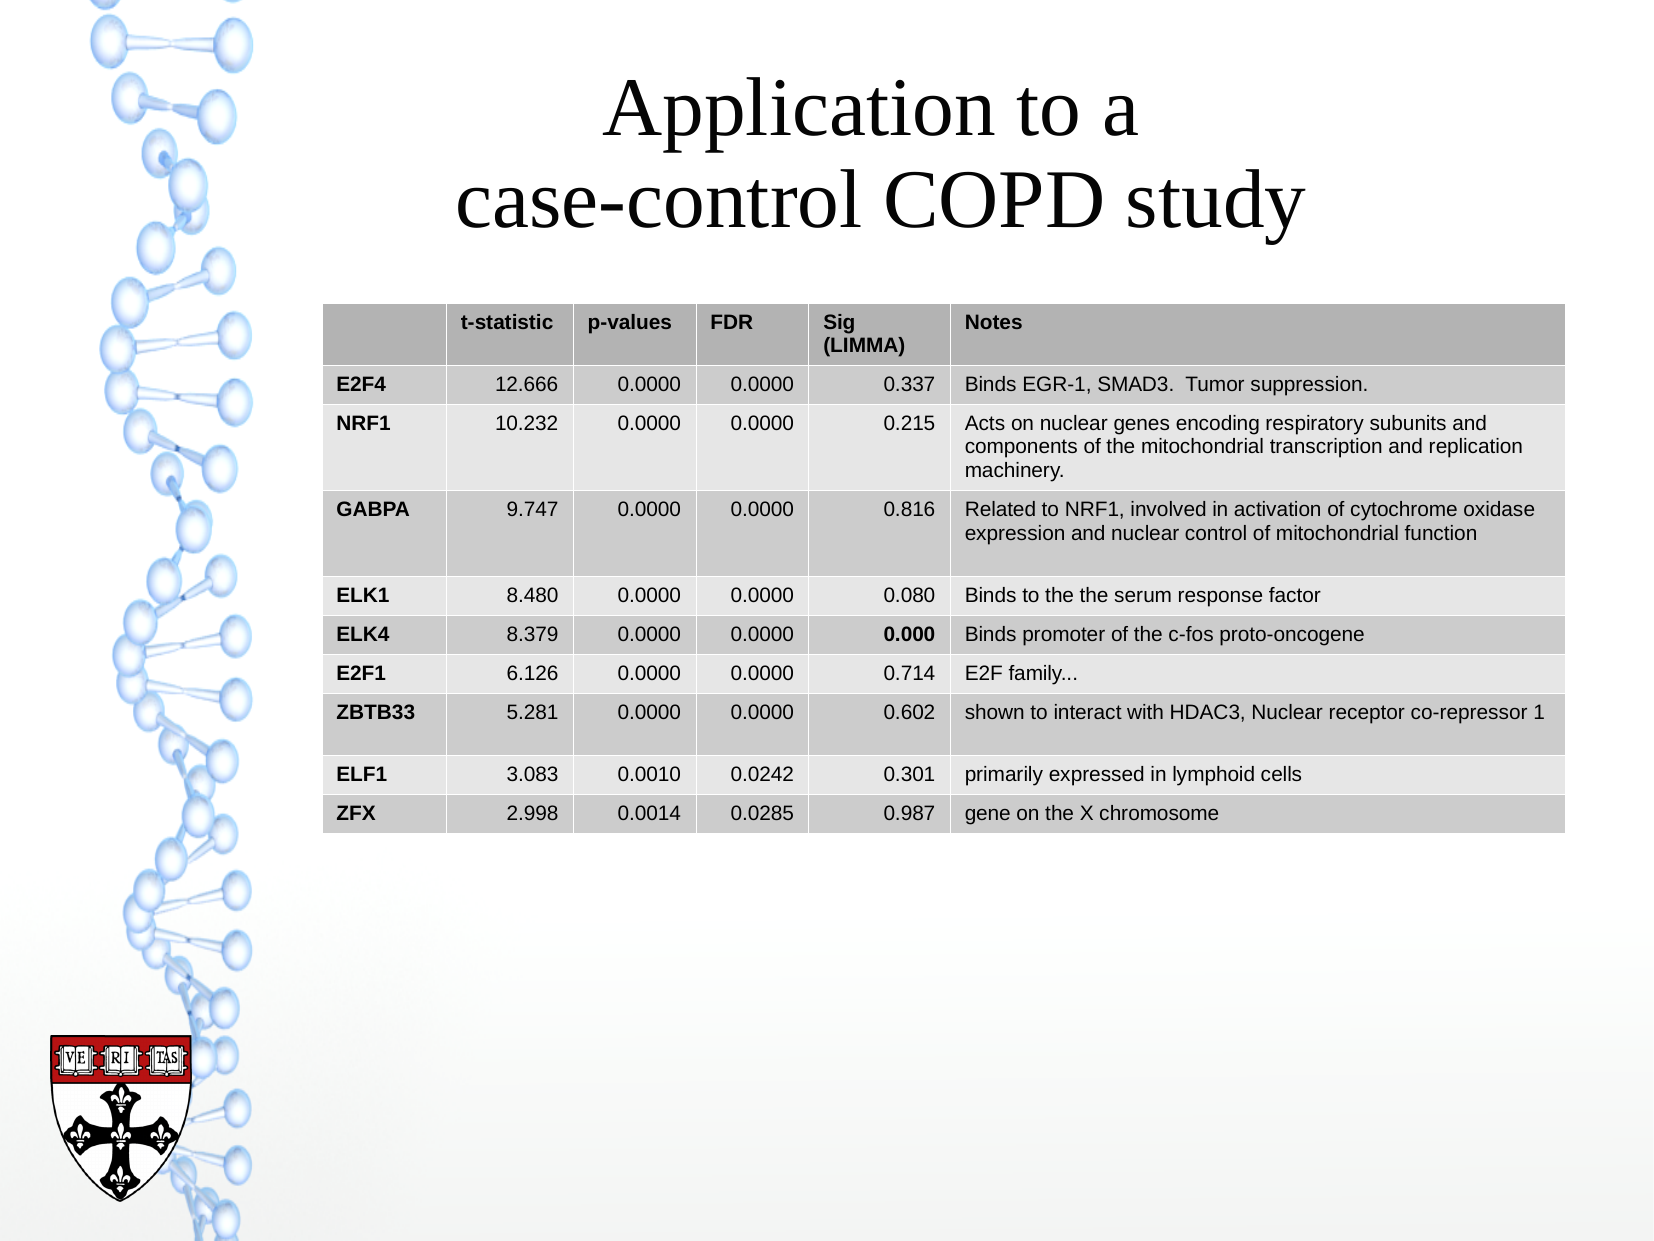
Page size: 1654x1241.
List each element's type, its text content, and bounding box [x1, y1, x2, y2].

table_cell gene on the X chromosome [951, 795, 1565, 833]
table_header Sig (LIMMA) [809, 304, 950, 365]
table_cell 0.987 [809, 795, 950, 833]
table_cell 8.379 [447, 616, 573, 654]
table_cell Related to NRF1, involved in activation of cytochrome oxidase expression and nuclear control of mitochondrial function [951, 491, 1565, 576]
table_cell 0.215 [809, 405, 950, 490]
table_cell ELF1 [323, 756, 446, 794]
table_cell 0.0000 [697, 366, 808, 404]
table_cell 0.0000 [697, 405, 808, 490]
picture [0, 0, 1654, 1241]
table_cell 12.666 [447, 366, 573, 404]
table_cell 0.0000 [574, 366, 696, 404]
table_cell 0.714 [809, 655, 950, 693]
table_cell 0.337 [809, 366, 950, 404]
table_cell GABPA [323, 491, 446, 576]
table_cell 0.0000 [574, 405, 696, 490]
table_cell 0.0000 [697, 694, 808, 755]
table_cell 0.0000 [697, 616, 808, 654]
table_cell primarily expressed in lymphoid cells [951, 756, 1565, 794]
table_cell Binds to the the serum response factor [951, 577, 1565, 615]
table_cell 0.0014 [574, 795, 696, 833]
table_cell ELK1 [323, 577, 446, 615]
table_cell E2F family... [951, 655, 1565, 693]
title Application to a case-control COPD study [300, 60, 1463, 246]
table_cell 0.816 [809, 491, 950, 576]
table_header FDR [697, 304, 808, 365]
table_cell 6.126 [447, 655, 573, 693]
table_cell 0.0000 [574, 694, 696, 755]
table_cell 10.232 [447, 405, 573, 490]
table_cell ELK4 [323, 616, 446, 654]
table_header p-values [574, 304, 696, 365]
table_cell 0.0010 [574, 756, 696, 794]
table_header t-statistic [447, 304, 573, 365]
table_cell Binds promoter of the c-fos proto-oncogene [951, 616, 1565, 654]
table_cell shown to interact with HDAC3, Nuclear receptor co-repressor 1 [951, 694, 1565, 755]
table_cell 0.0000 [574, 655, 696, 693]
table_cell 0.0000 [697, 655, 808, 693]
table_cell 0.602 [809, 694, 950, 755]
table_cell ZBTB33 [323, 694, 446, 755]
table_cell 0.0000 [574, 616, 696, 654]
table_cell 2.998 [447, 795, 573, 833]
table_cell 5.281 [447, 694, 573, 755]
table_cell ZFX [323, 795, 446, 833]
table_cell 0.0242 [697, 756, 808, 794]
table_cell NRF1 [323, 405, 446, 490]
table_cell 0.0285 [697, 795, 808, 833]
table_cell 0.0000 [574, 577, 696, 615]
table_cell 8.480 [447, 577, 573, 615]
table_cell E2F1 [323, 655, 446, 693]
table_cell Binds EGR-1, SMAD3. Tumor suppression. [951, 366, 1565, 404]
table_cell 9.747 [447, 491, 573, 576]
table_cell 3.083 [447, 756, 573, 794]
table_cell E2F4 [323, 366, 446, 404]
table_cell 0.0000 [697, 577, 808, 615]
table_header Notes [951, 304, 1565, 365]
table_cell 0.301 [809, 756, 950, 794]
table_cell 0.000 [809, 616, 950, 654]
table_cell 0.080 [809, 577, 950, 615]
table_cell 0.0000 [697, 491, 808, 576]
table_cell 0.0000 [574, 491, 696, 576]
table_cell Acts on nuclear genes encoding respiratory subunits and components of the mitochondrial transcription and replication machinery. [951, 405, 1565, 490]
table_header [323, 304, 446, 365]
